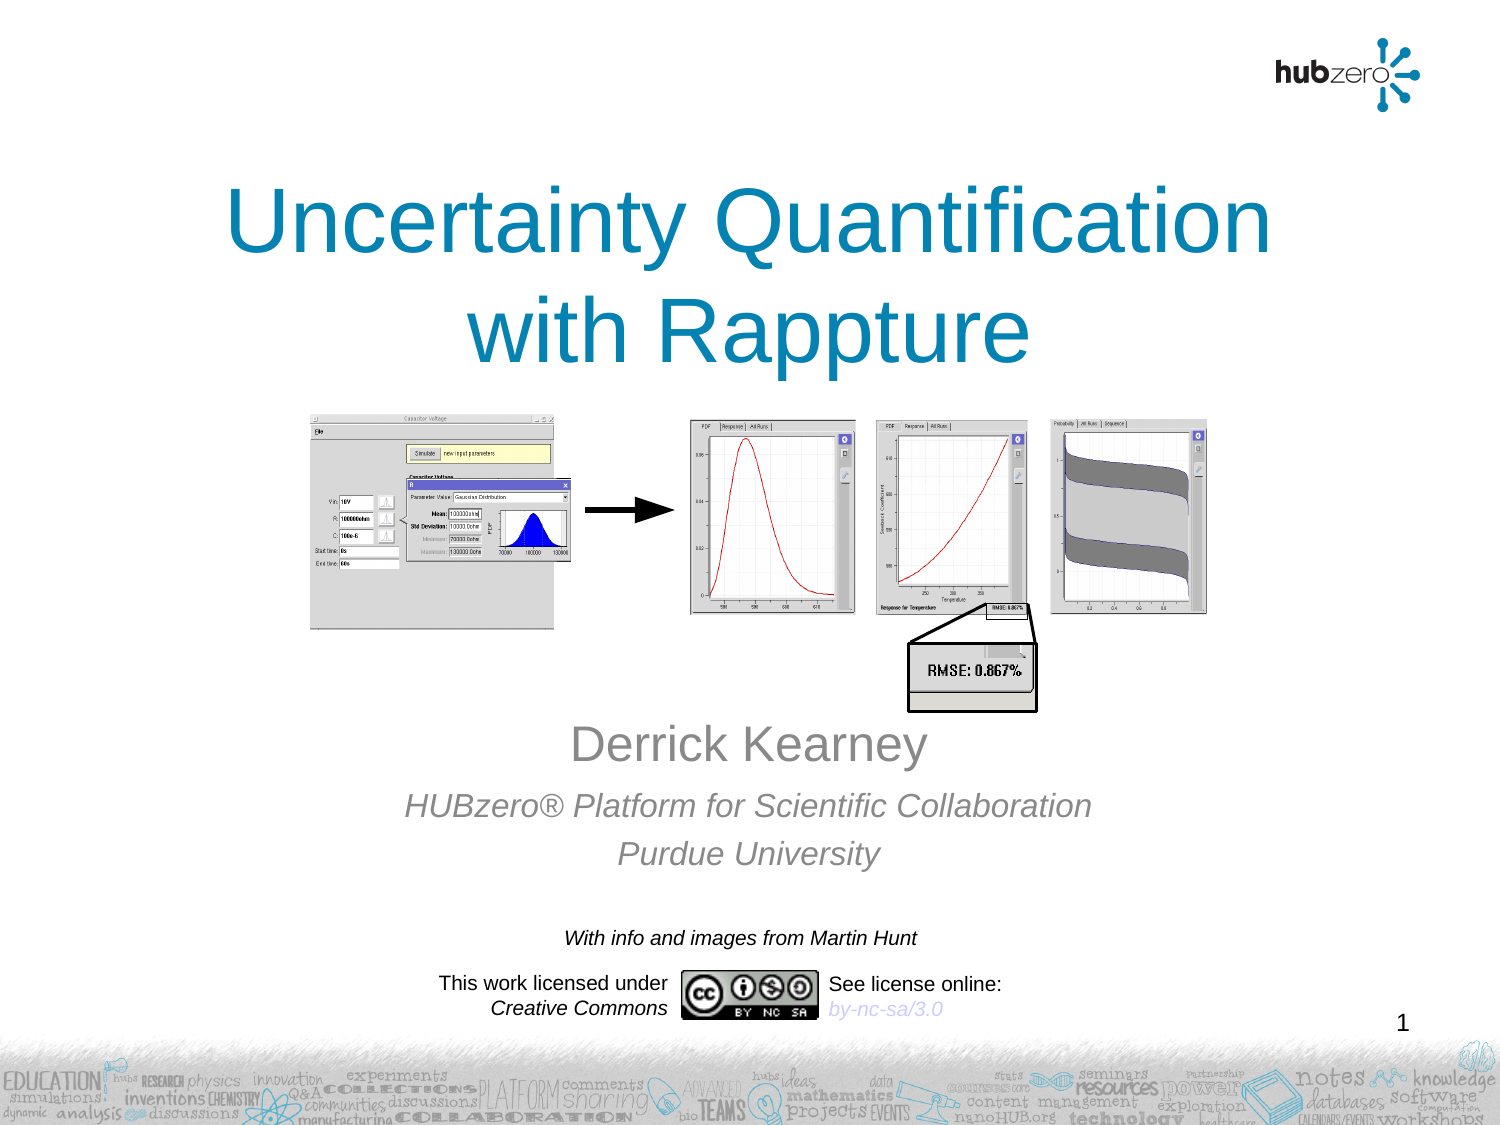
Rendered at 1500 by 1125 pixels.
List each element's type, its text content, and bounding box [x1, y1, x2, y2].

text_box See license online: by-nc-sa/3.0 [813, 962, 1018, 1029]
picture [987, 604, 1027, 616]
picture [1272, 35, 1423, 115]
picture [910, 644, 1036, 711]
text_box Uncertainty Quantification with Rappture [112, 149, 1388, 391]
picture [310, 414, 571, 631]
text_box With info and images from Martin Hunt [549, 916, 933, 958]
picture [683, 970, 813, 1020]
text_box <number> [1074, 991, 1425, 1052]
picture [690, 419, 856, 616]
text_box This work licensed under Creative Commons [423, 962, 683, 1028]
picture [876, 420, 1028, 616]
picture [968, 607, 986, 616]
text_box Derrick Kearney HUBzero® Platform for Scientific Collaboration Purdue University [223, 703, 1274, 879]
picture [0, 1034, 1500, 1125]
picture [1050, 419, 1207, 616]
